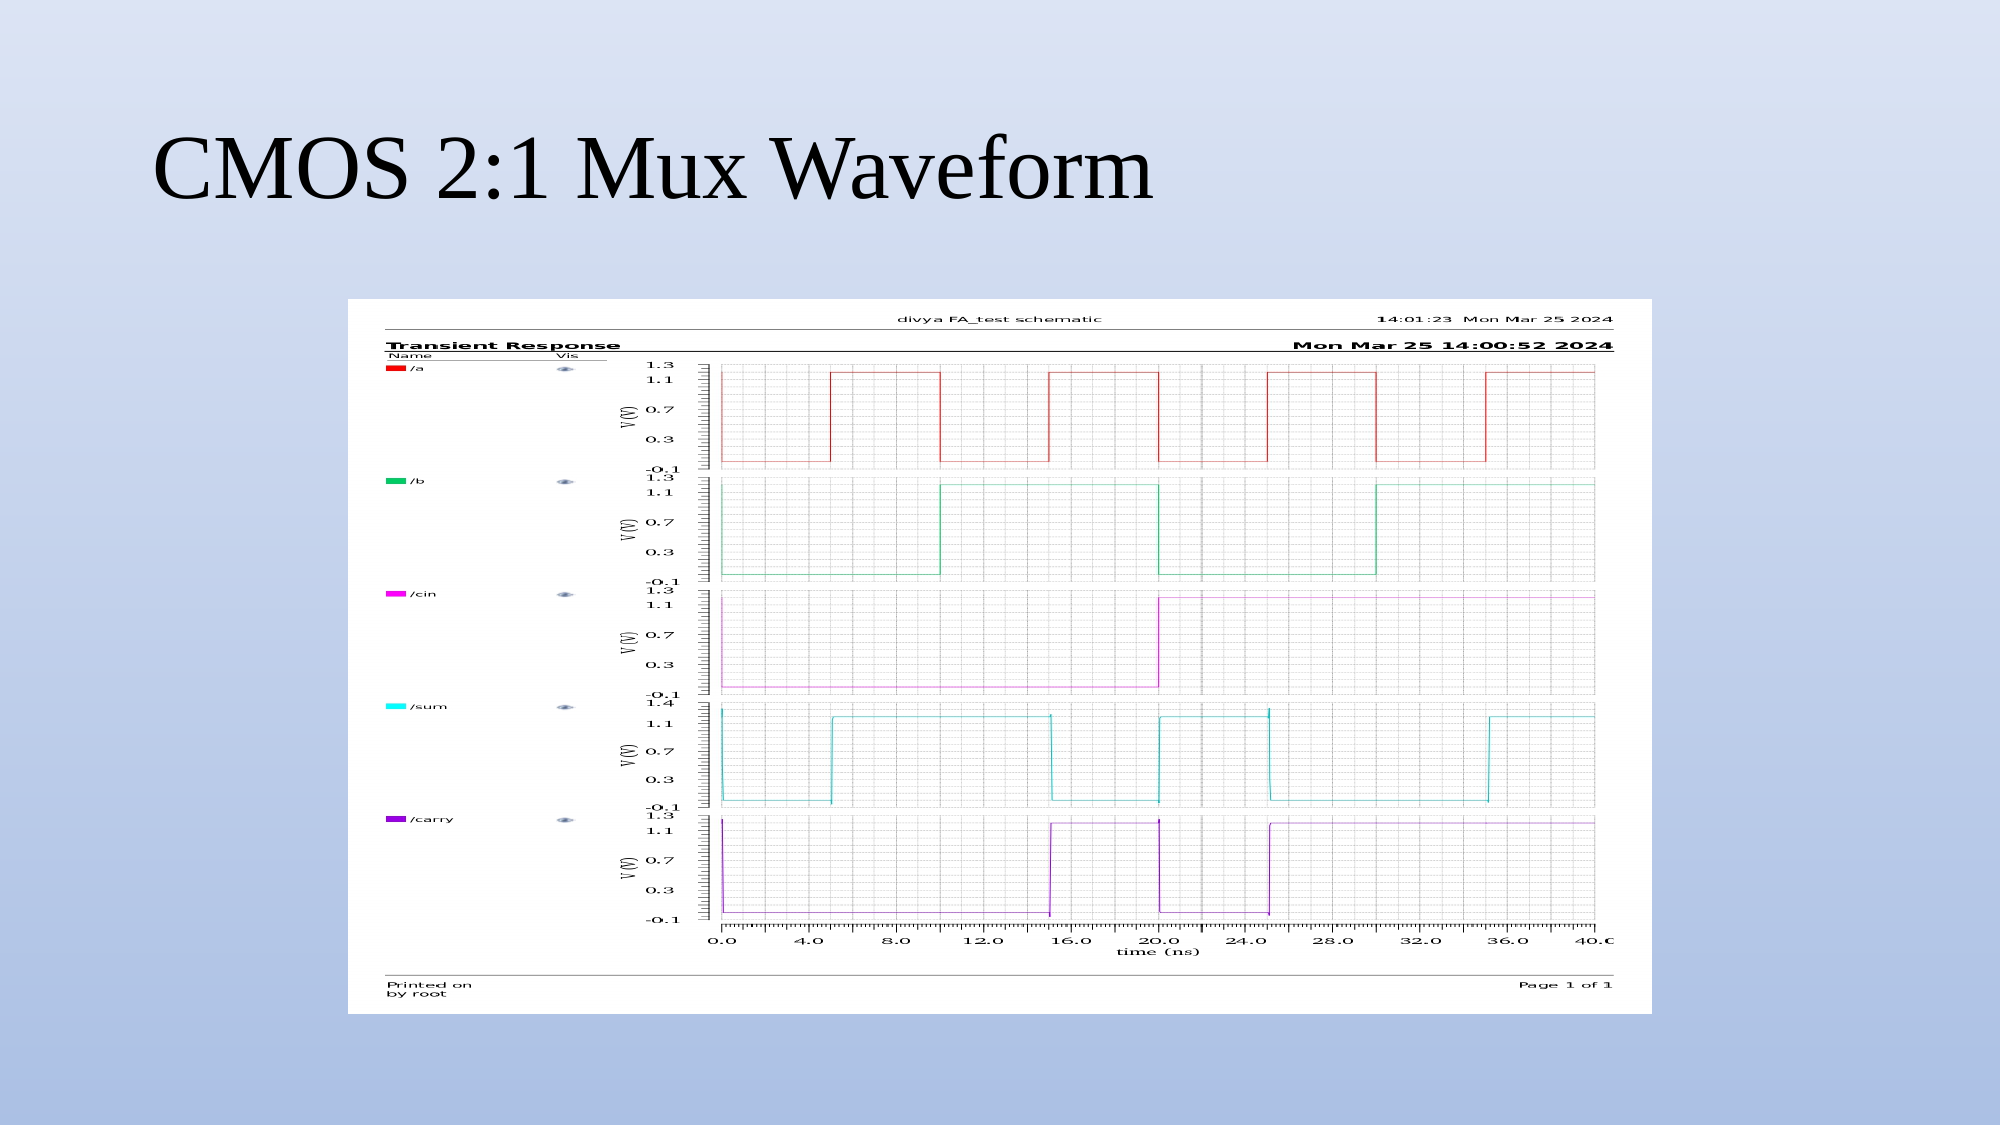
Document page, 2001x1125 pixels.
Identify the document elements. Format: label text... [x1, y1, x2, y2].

picture [348, 299, 1652, 1014]
title CMOS 2:1 Mux Waveform [137, 59, 1863, 278]
